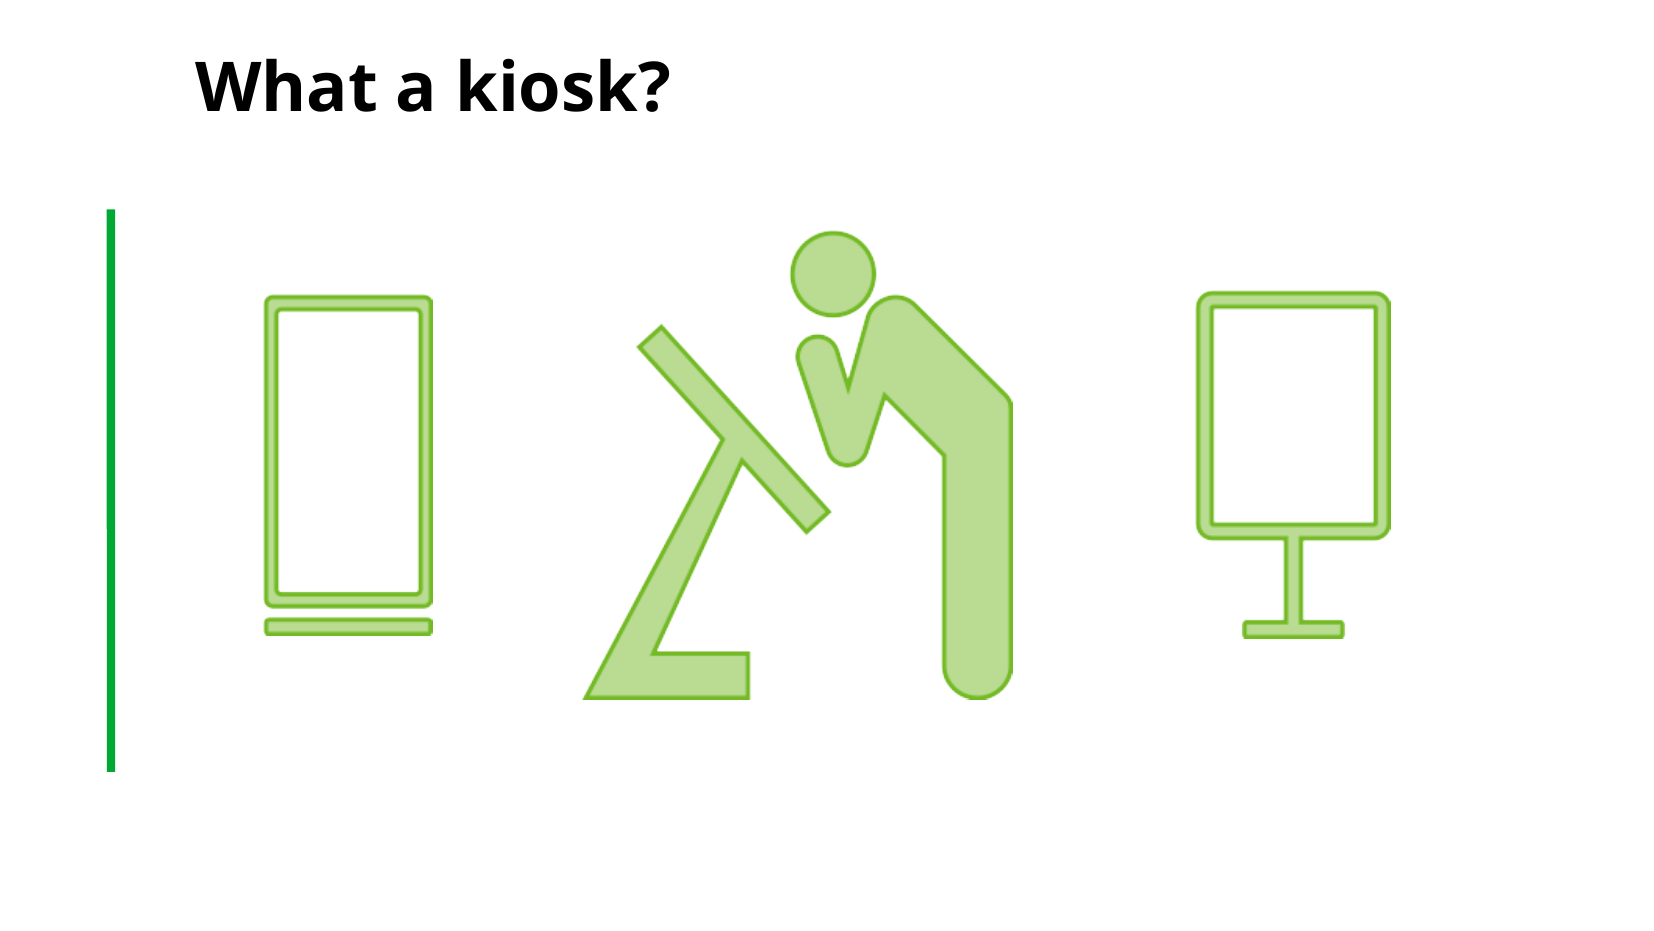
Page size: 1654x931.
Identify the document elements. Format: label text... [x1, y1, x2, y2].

picture [1195, 290, 1391, 639]
picture [263, 294, 433, 636]
picture [581, 230, 1013, 700]
text_box What a kiosk? [194, 5, 1620, 162]
